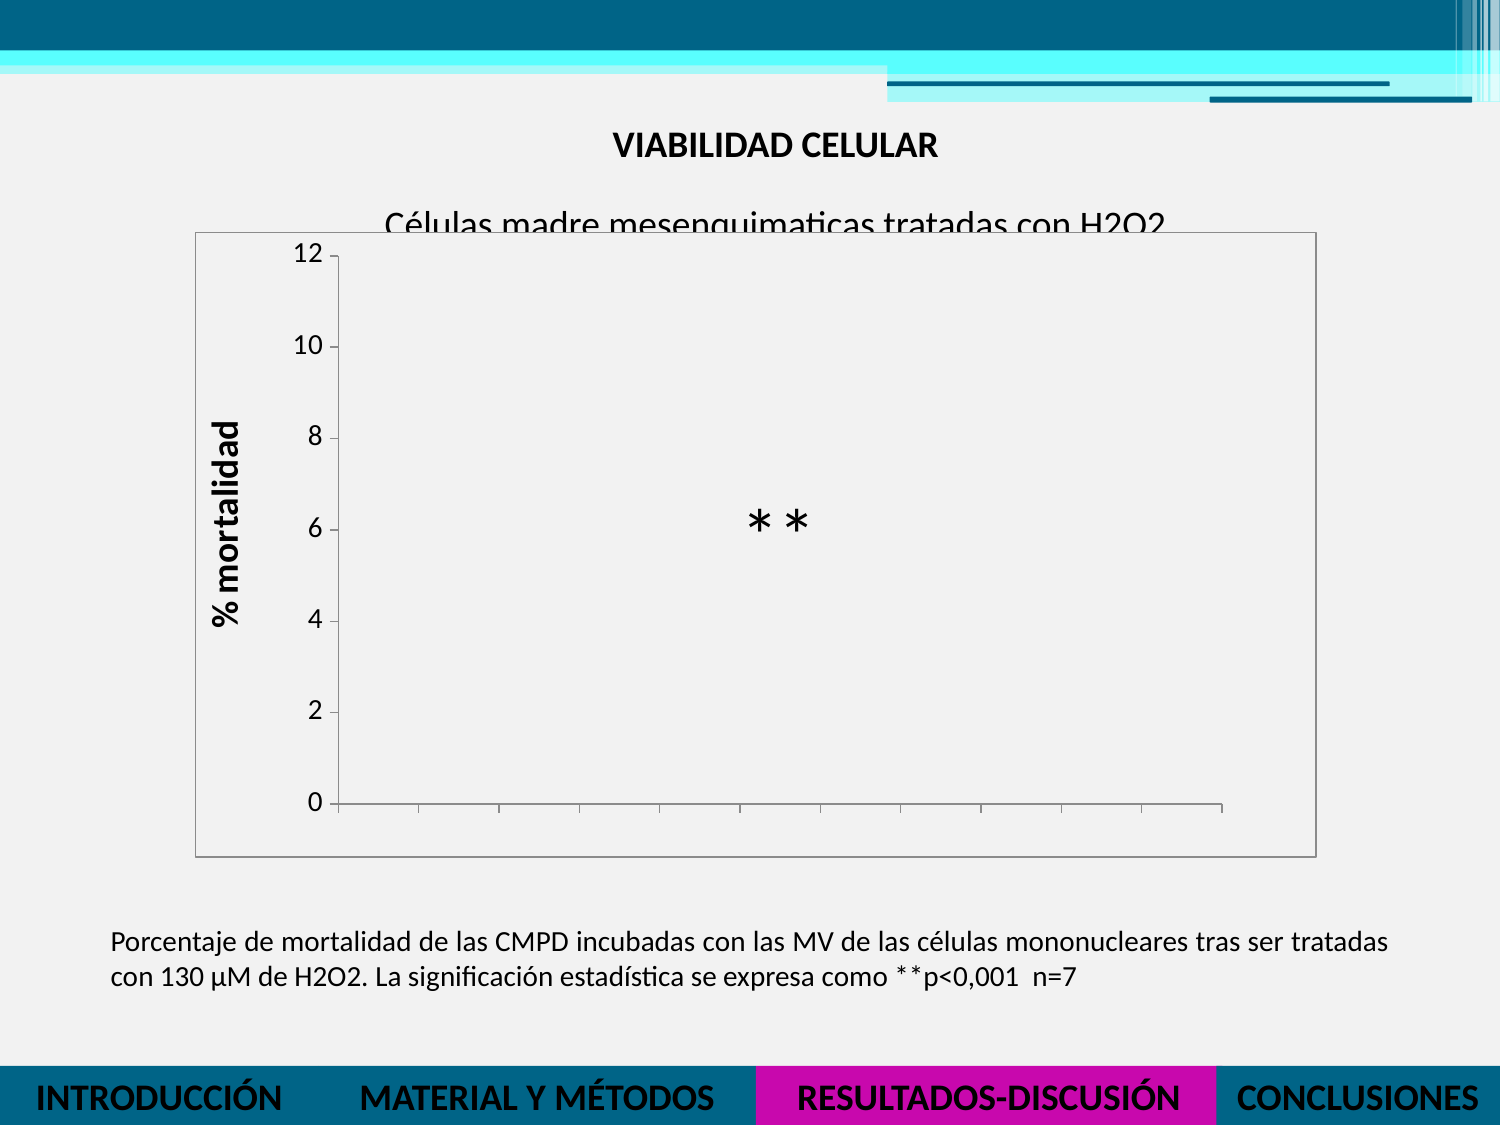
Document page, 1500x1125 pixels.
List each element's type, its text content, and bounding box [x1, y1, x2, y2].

chart [194, 231, 1317, 859]
text_box MATERIAL Y MÉTODOS [318, 1065, 755, 1125]
text_box VIABILIDAD CELULAR Células madre mesenquimaticas tratadas con H2O2 [100, 90, 1376, 253]
text_box CONCLUSIONES [1216, 1065, 1500, 1125]
text_box RESULTADOS-DISCUSIÓN [755, 1065, 1216, 1125]
text_box INTRODUCCIÓN [0, 1065, 318, 1125]
text_box ** [726, 479, 833, 585]
text_box Porcentaje de mortalidad de las CMPD incubadas con las MV de las células mononucleares tras ser tratadas con 130 µM de H2O2. La significación estadística se expresa como **p<0,001 n=7 [100, 916, 1400, 998]
title RESULTADOS [64, 4, 1415, 55]
